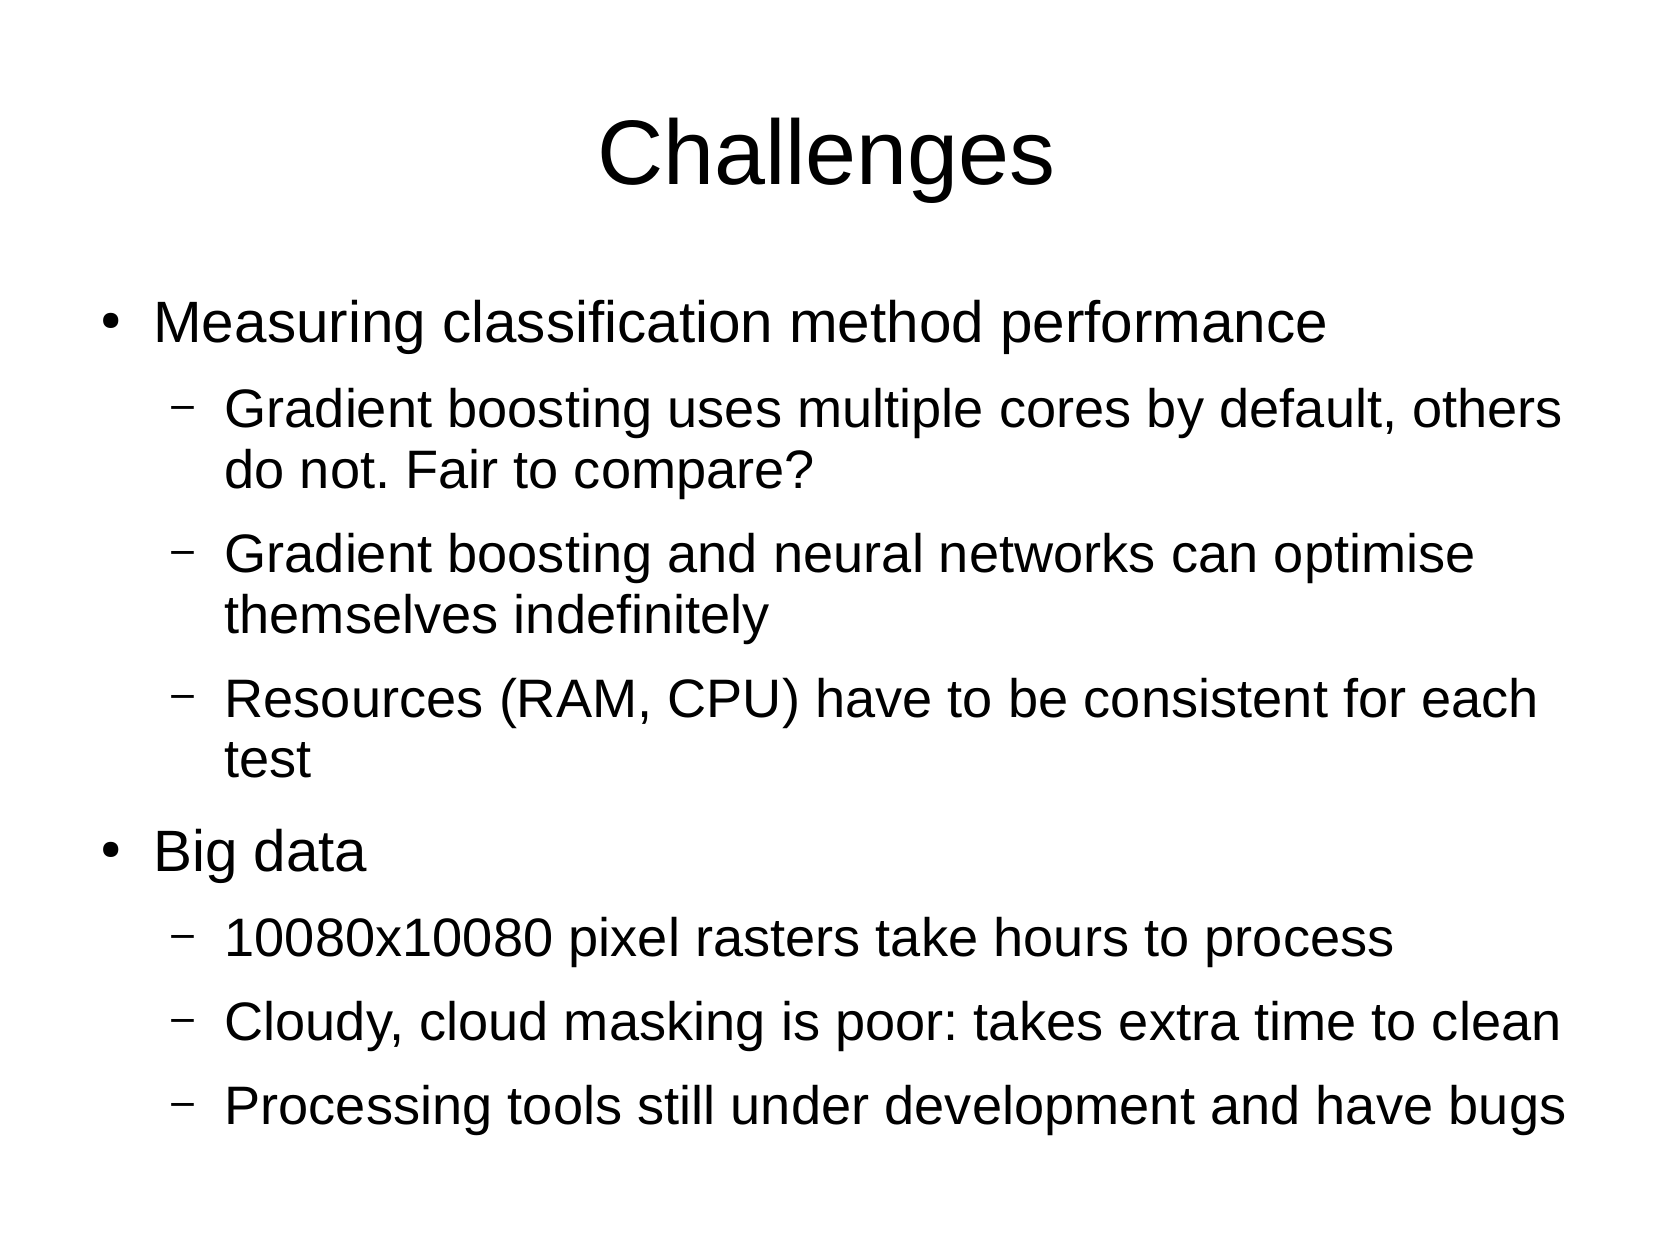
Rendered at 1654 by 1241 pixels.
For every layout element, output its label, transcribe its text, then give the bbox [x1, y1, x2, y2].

list Measuring classification method performance Gradient boosting uses multiple cores by default, others do not. Fair to compare? Gradient boosting and neural networks can optimise themselves indefinitely Resources (RAM, CPU) have to be consistent for each test Big data 10080x10080 pixel rasters take hours to process Cloudy, cloud masking is poor: takes extra time to clean Processing tools still under development and have bugs [82, 290, 1571, 1111]
title Challenges [82, 49, 1571, 257]
